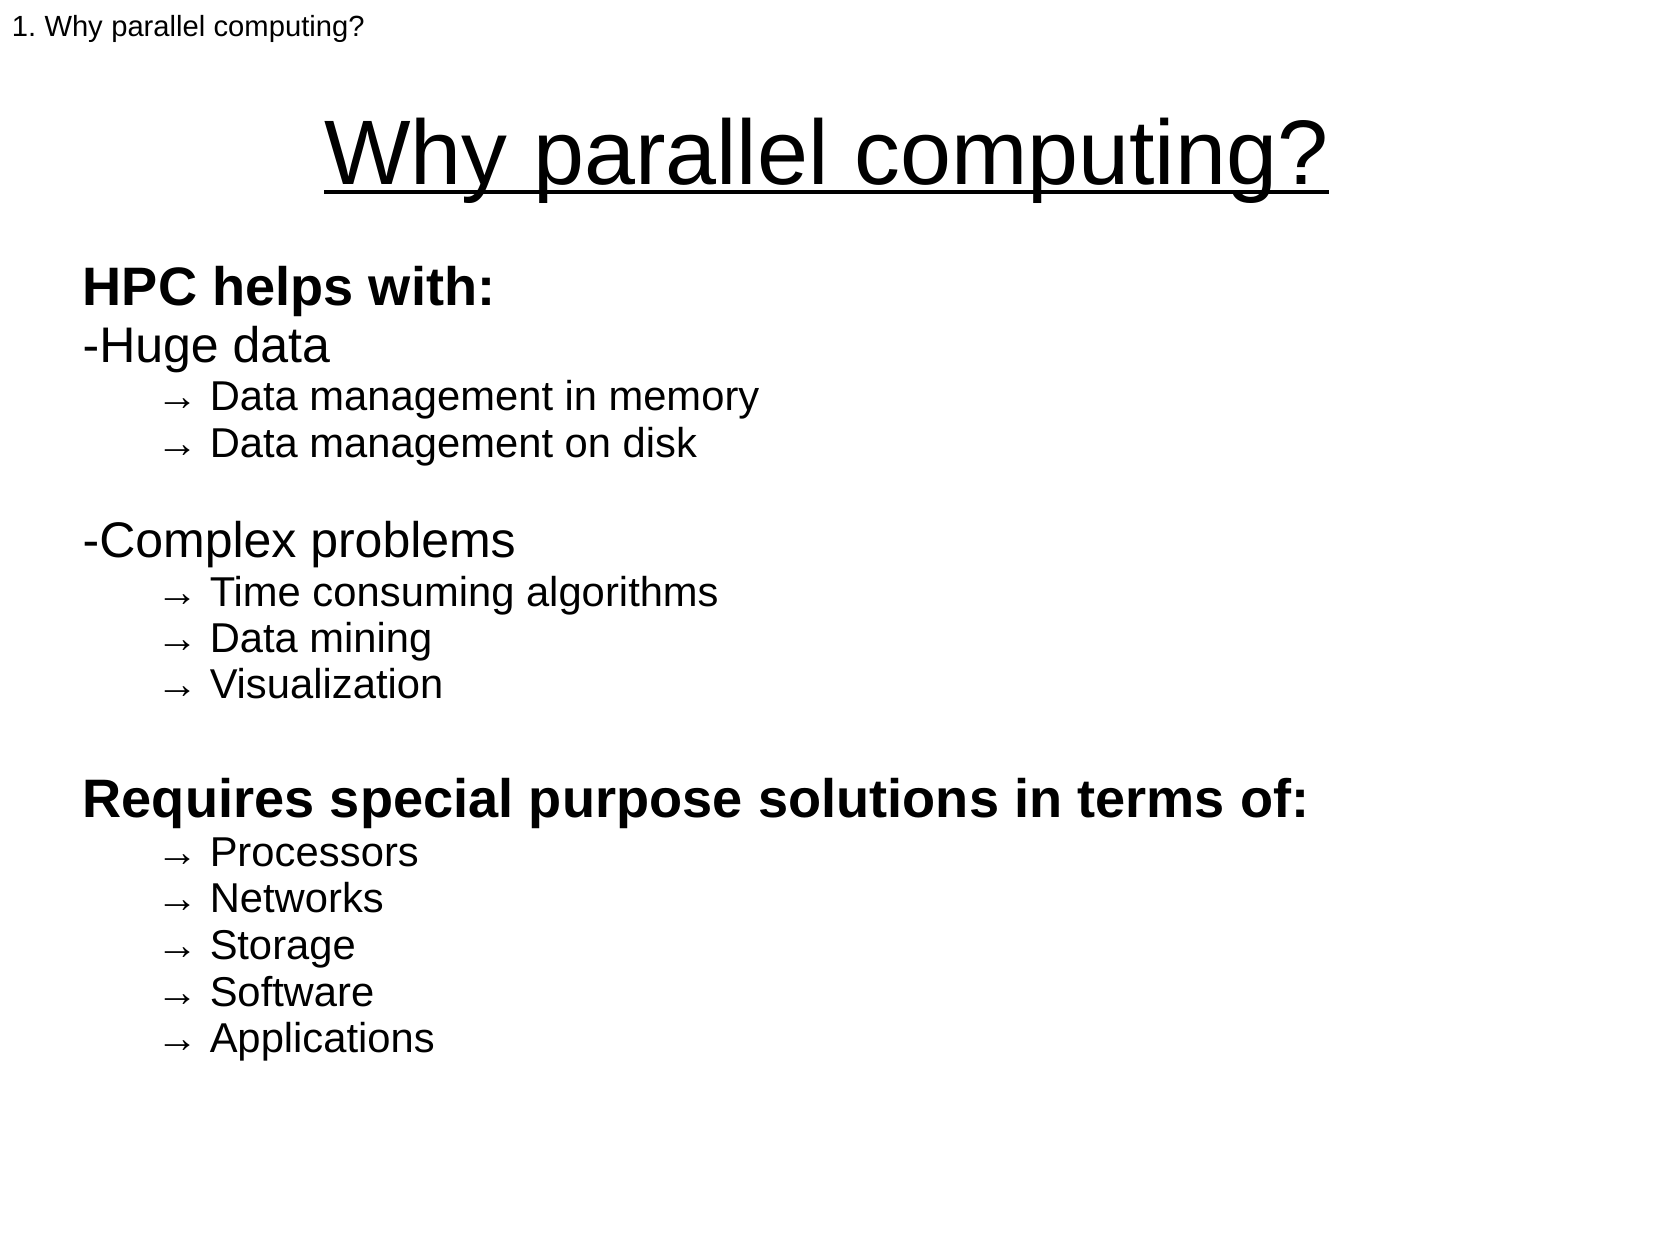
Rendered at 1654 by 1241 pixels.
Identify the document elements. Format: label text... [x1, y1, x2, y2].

title Why parallel computing? [82, 49, 1571, 257]
subtitle HPC helps with: -Huge data → Data management in memory → Data management on disk -Complex problems → Time consuming algorithms → Data mining → Visualization Requires special purpose solutions in terms of: → Processors → Networks → Storage → Software → Applications [82, 252, 1538, 1201]
text_box 1. Why parallel computing? [11, 8, 815, 44]
